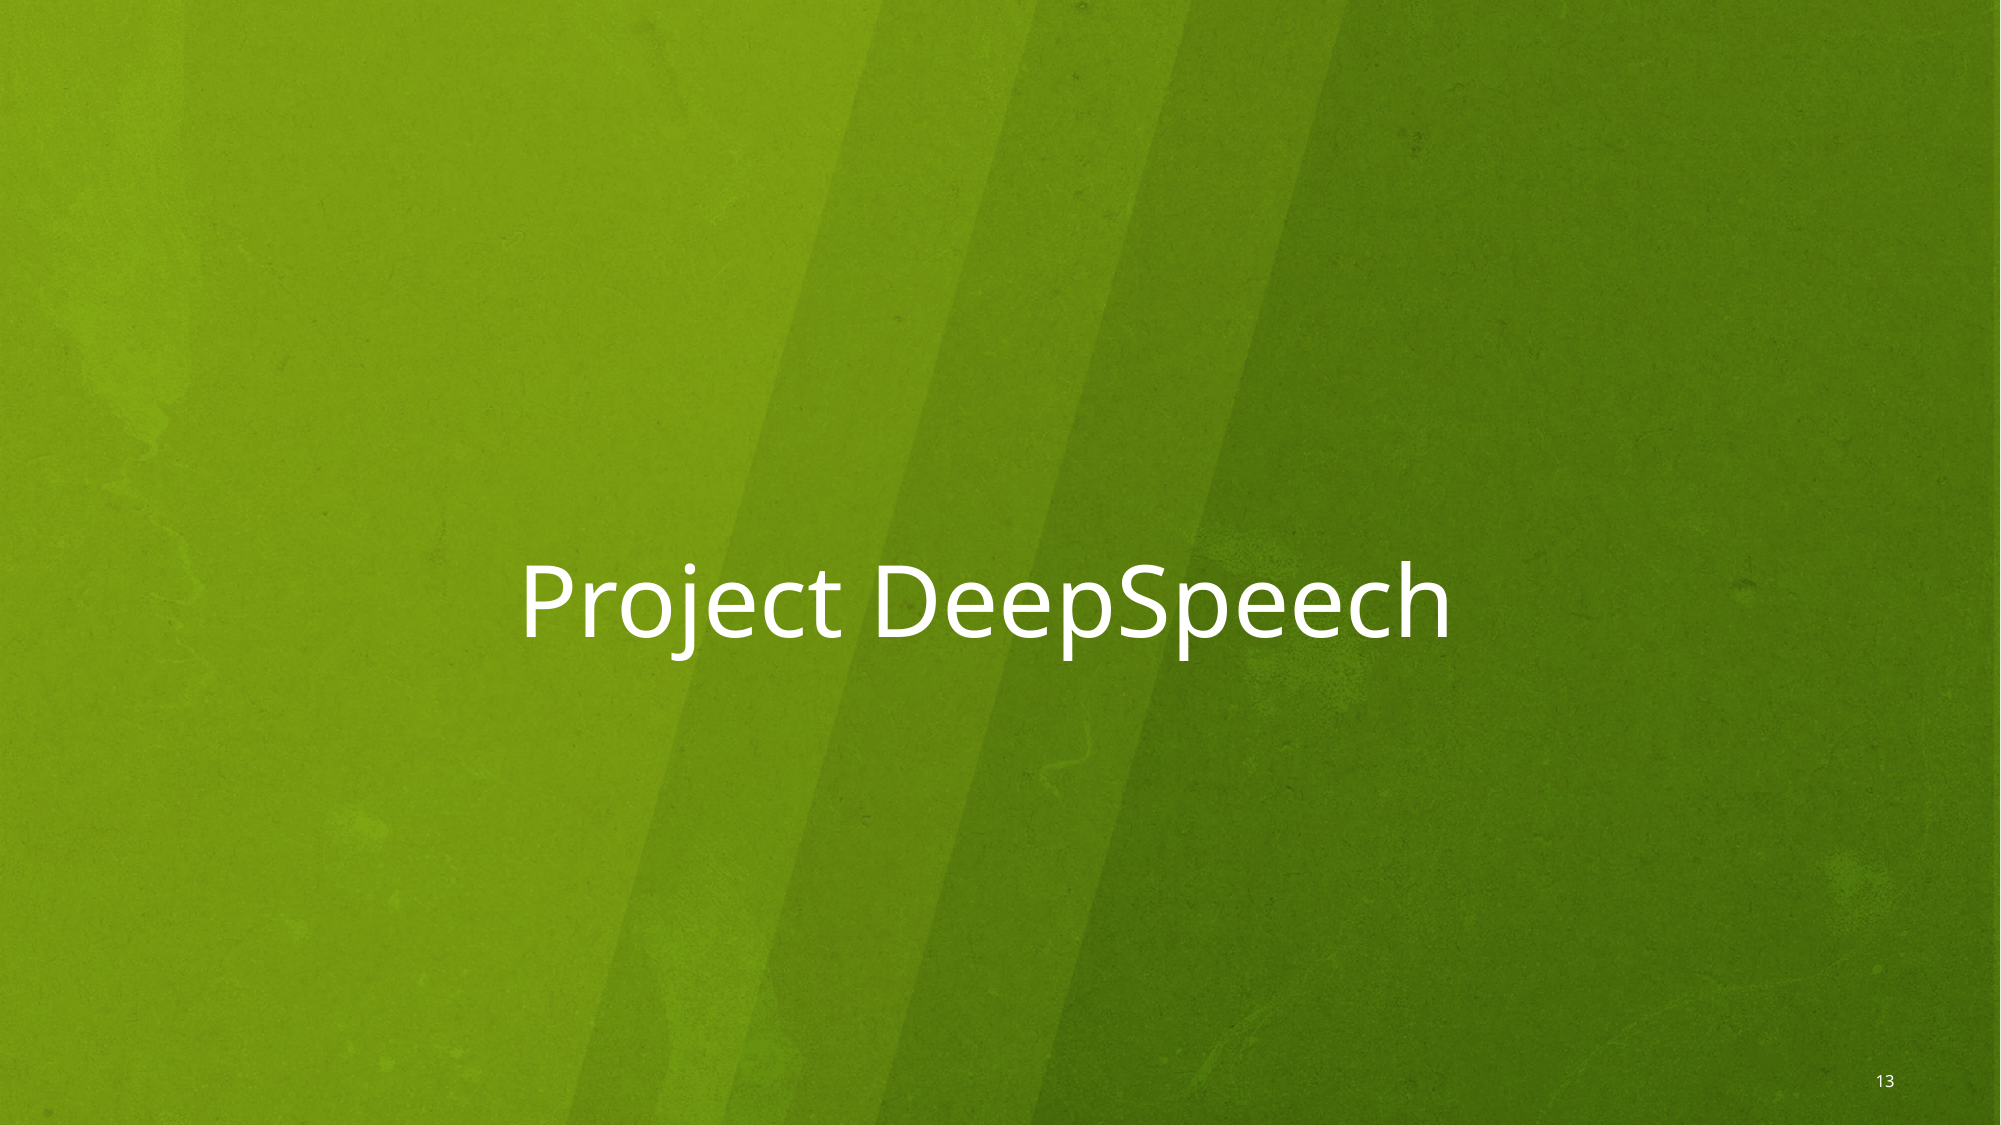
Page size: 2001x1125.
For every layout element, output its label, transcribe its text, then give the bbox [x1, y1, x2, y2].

picture [0, 0, 2001, 1125]
slide_number <number> [1851, 1060, 1895, 1094]
title Project DeepSpeech [437, 491, 1563, 719]
